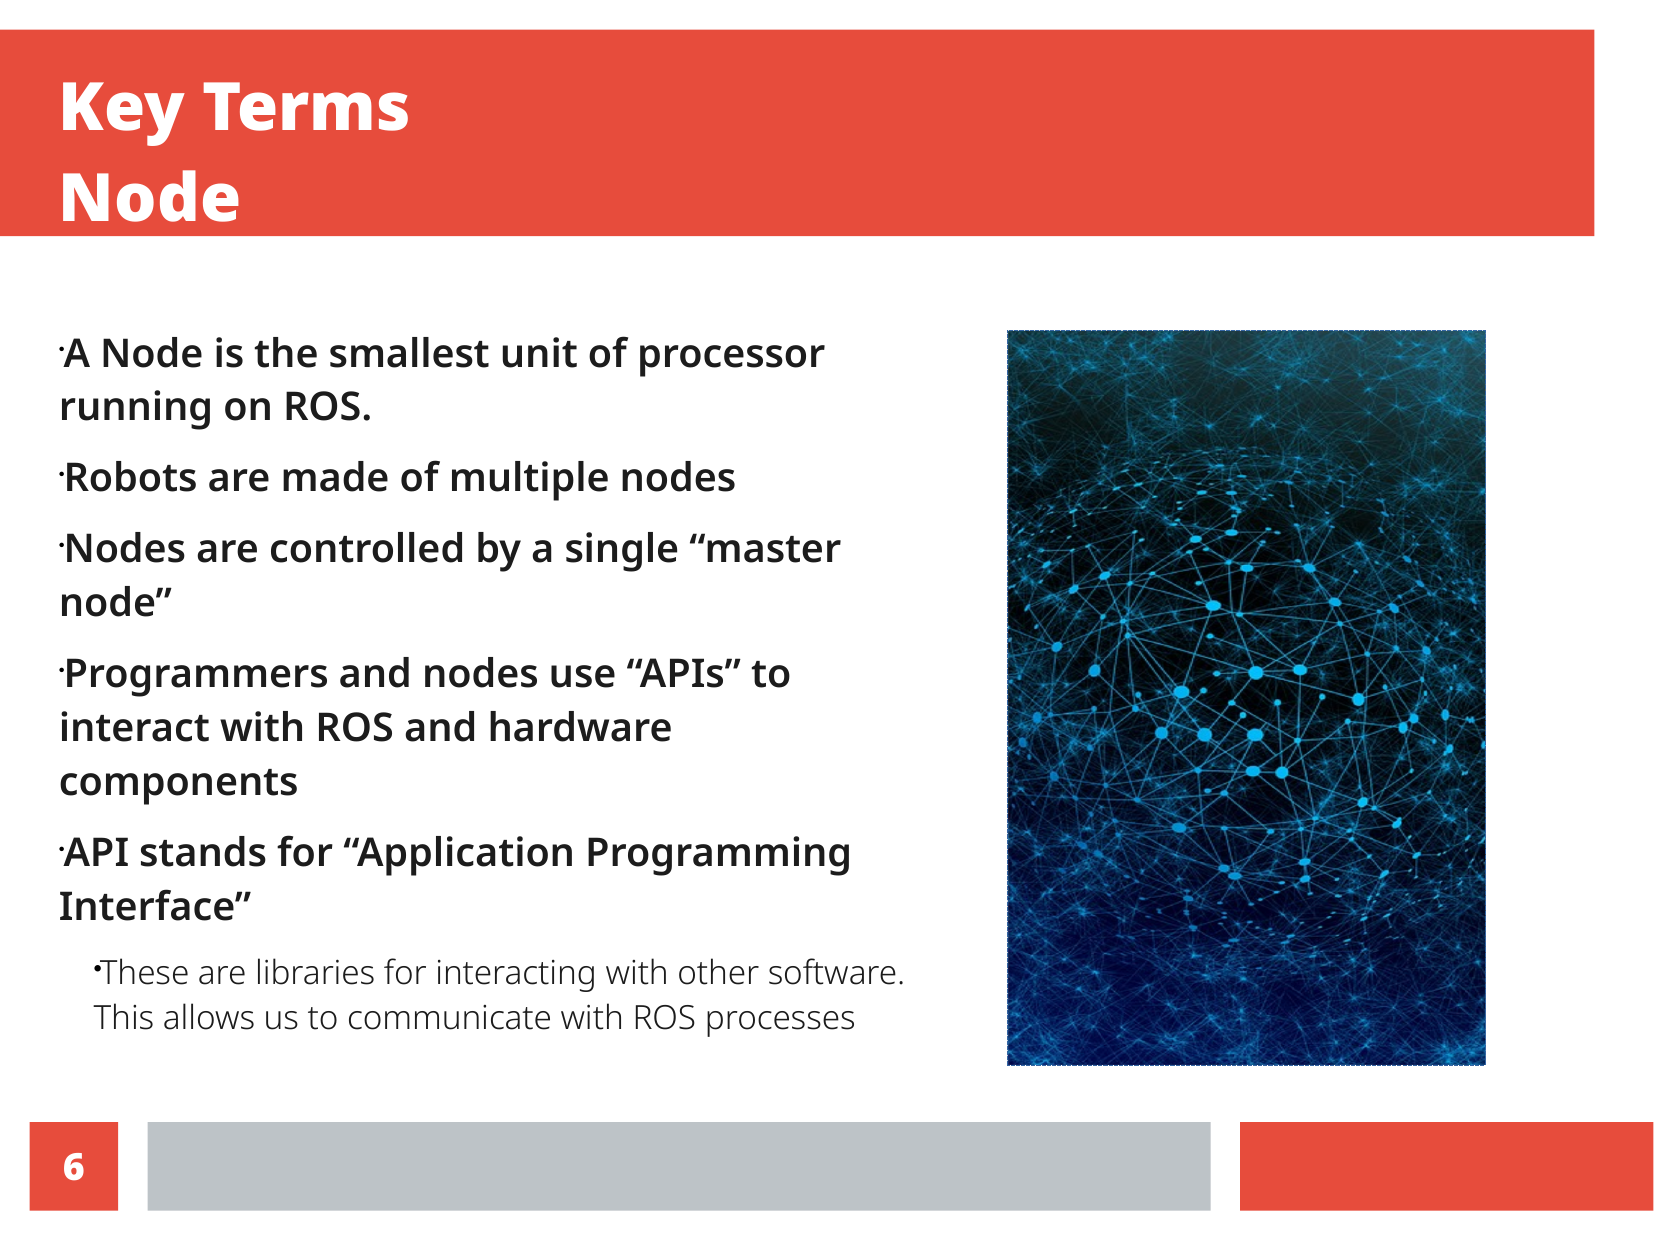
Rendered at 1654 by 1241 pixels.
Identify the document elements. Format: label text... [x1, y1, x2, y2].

picture [1007, 330, 1486, 1066]
title Key Terms Node [59, 59, 1595, 207]
list A Node is the smallest unit of processor running on ROS. Robots are made of multiple nodes Nodes are controlled by a single “master node” Programmers and nodes use “APIs” to interact with ROS and hardware components API stands for “Application Programming Interface” These are libraries for interacting with other software. This allows us to communicate with ROS processes [59, 324, 916, 1093]
